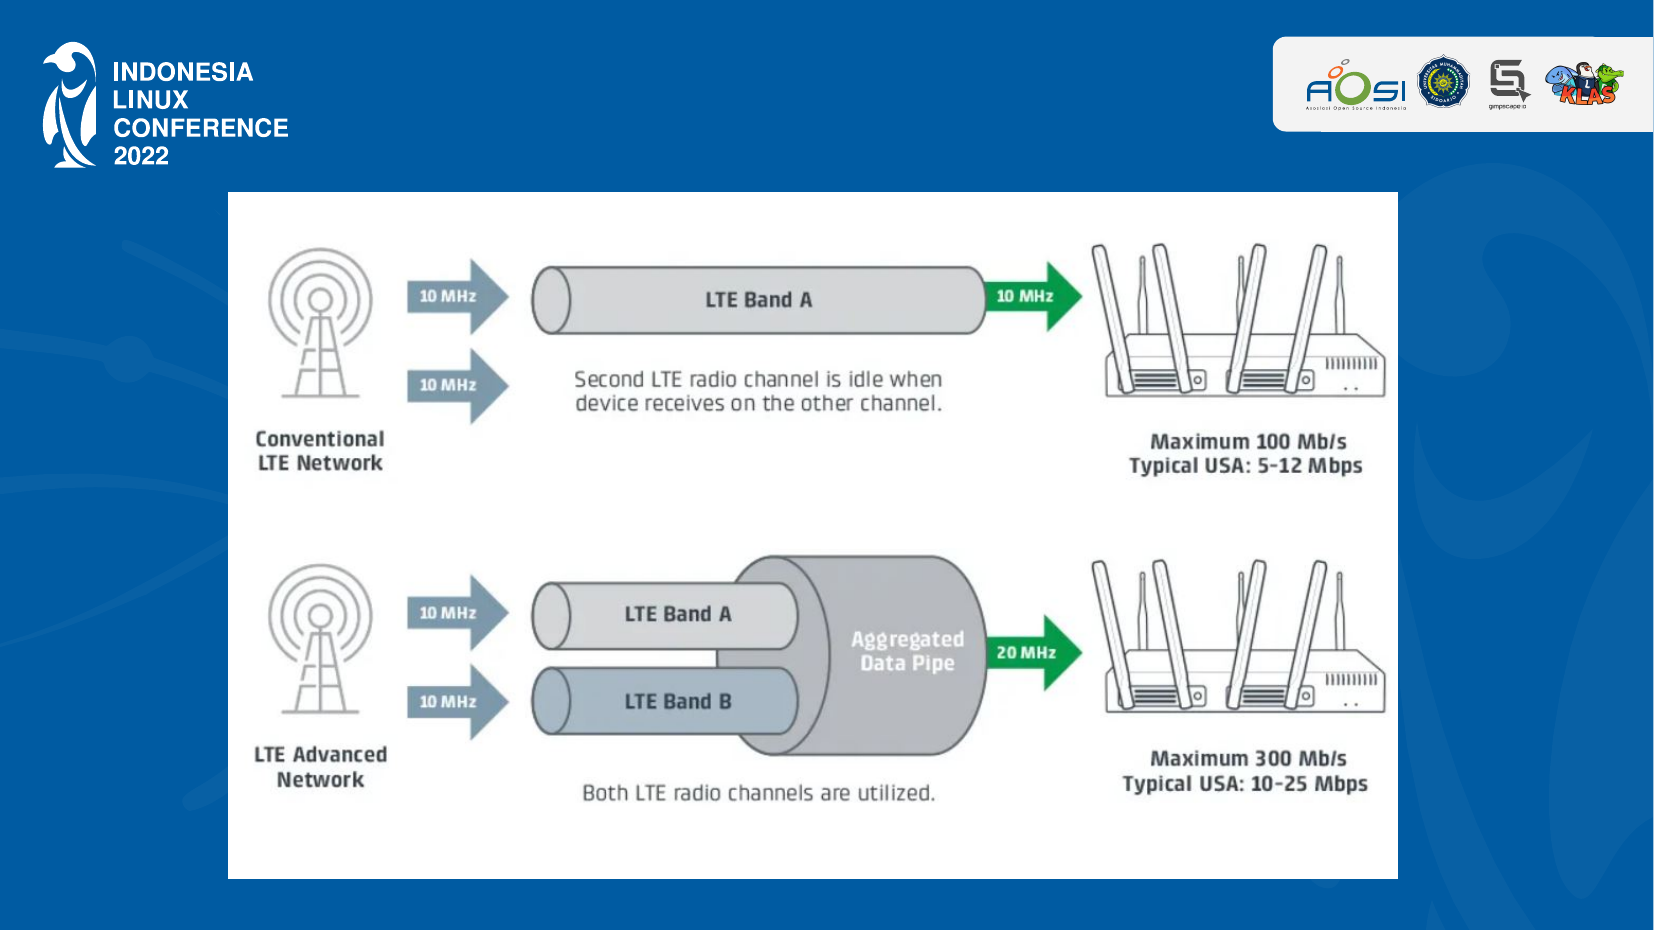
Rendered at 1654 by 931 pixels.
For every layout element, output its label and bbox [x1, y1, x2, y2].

picture [1416, 54, 1471, 108]
picture [1545, 62, 1624, 105]
picture [228, 192, 1398, 879]
